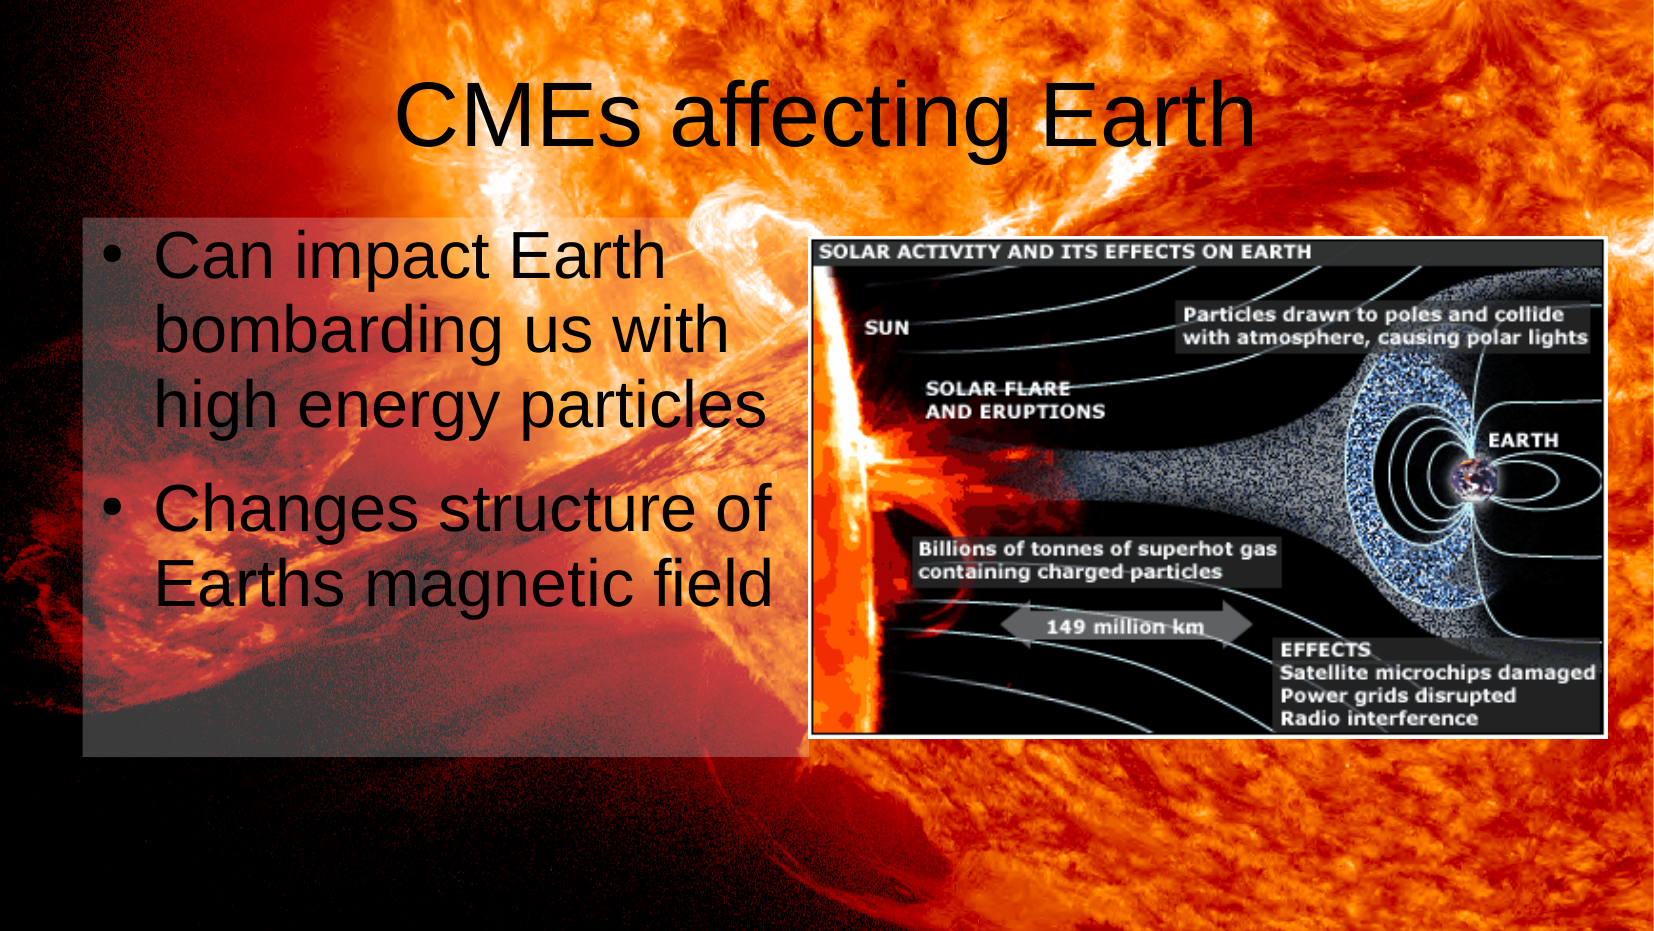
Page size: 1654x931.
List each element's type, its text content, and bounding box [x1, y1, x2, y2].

title CMEs affecting Earth [82, 37, 1571, 193]
list Can impact Earth bombarding us with high energy particles Changes structure of Earths magnetic field [82, 217, 809, 758]
picture [0, 0, 1654, 931]
